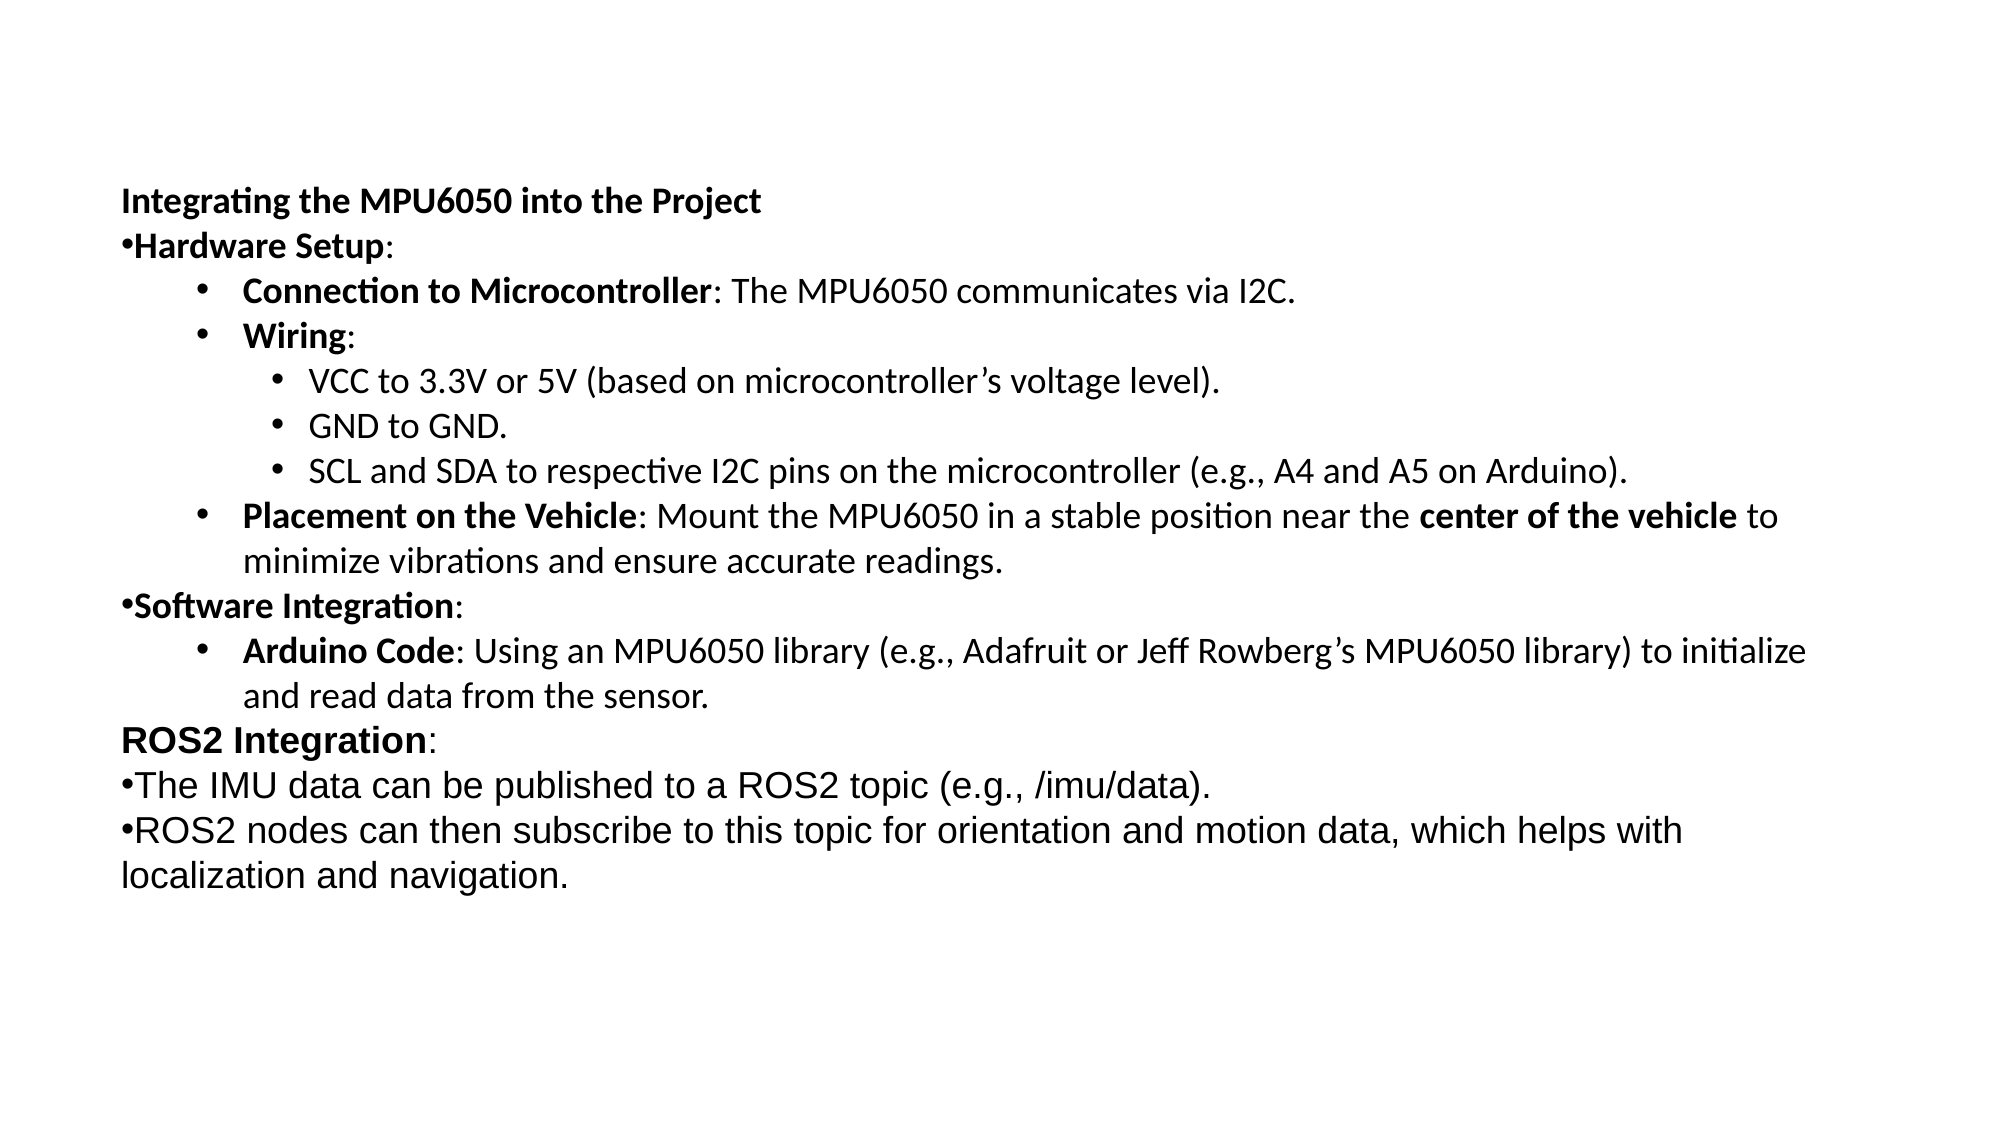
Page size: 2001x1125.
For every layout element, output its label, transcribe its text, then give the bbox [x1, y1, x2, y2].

text_box Integrating the MPU6050 into the Project Hardware Setup: Connection to Microcontroller: The MPU6050 communicates via I2C. Wiring: VCC to 3.3V or 5V (based on microcontroller’s voltage level). GND to GND. SCL and SDA to respective I2C pins on the microcontroller (e.g., A4 and A5 on Arduino). Placement on the Vehicle: Mount the MPU6050 in a stable position near the center of the vehicle to minimize vibrations and ensure accurate readings. Software Integration: Arduino Code: Using an MPU6050 library (e.g., Adafruit or Jeff Rowberg’s MPU6050 library) to initialize and read data from the sensor. ROS2 Integration: The IMU data can be published to a ROS2 topic (e.g., /imu/data). ROS2 nodes can then subscribe to this topic for orientation and motion data, which helps with localization and navigation. [106, 169, 1861, 994]
